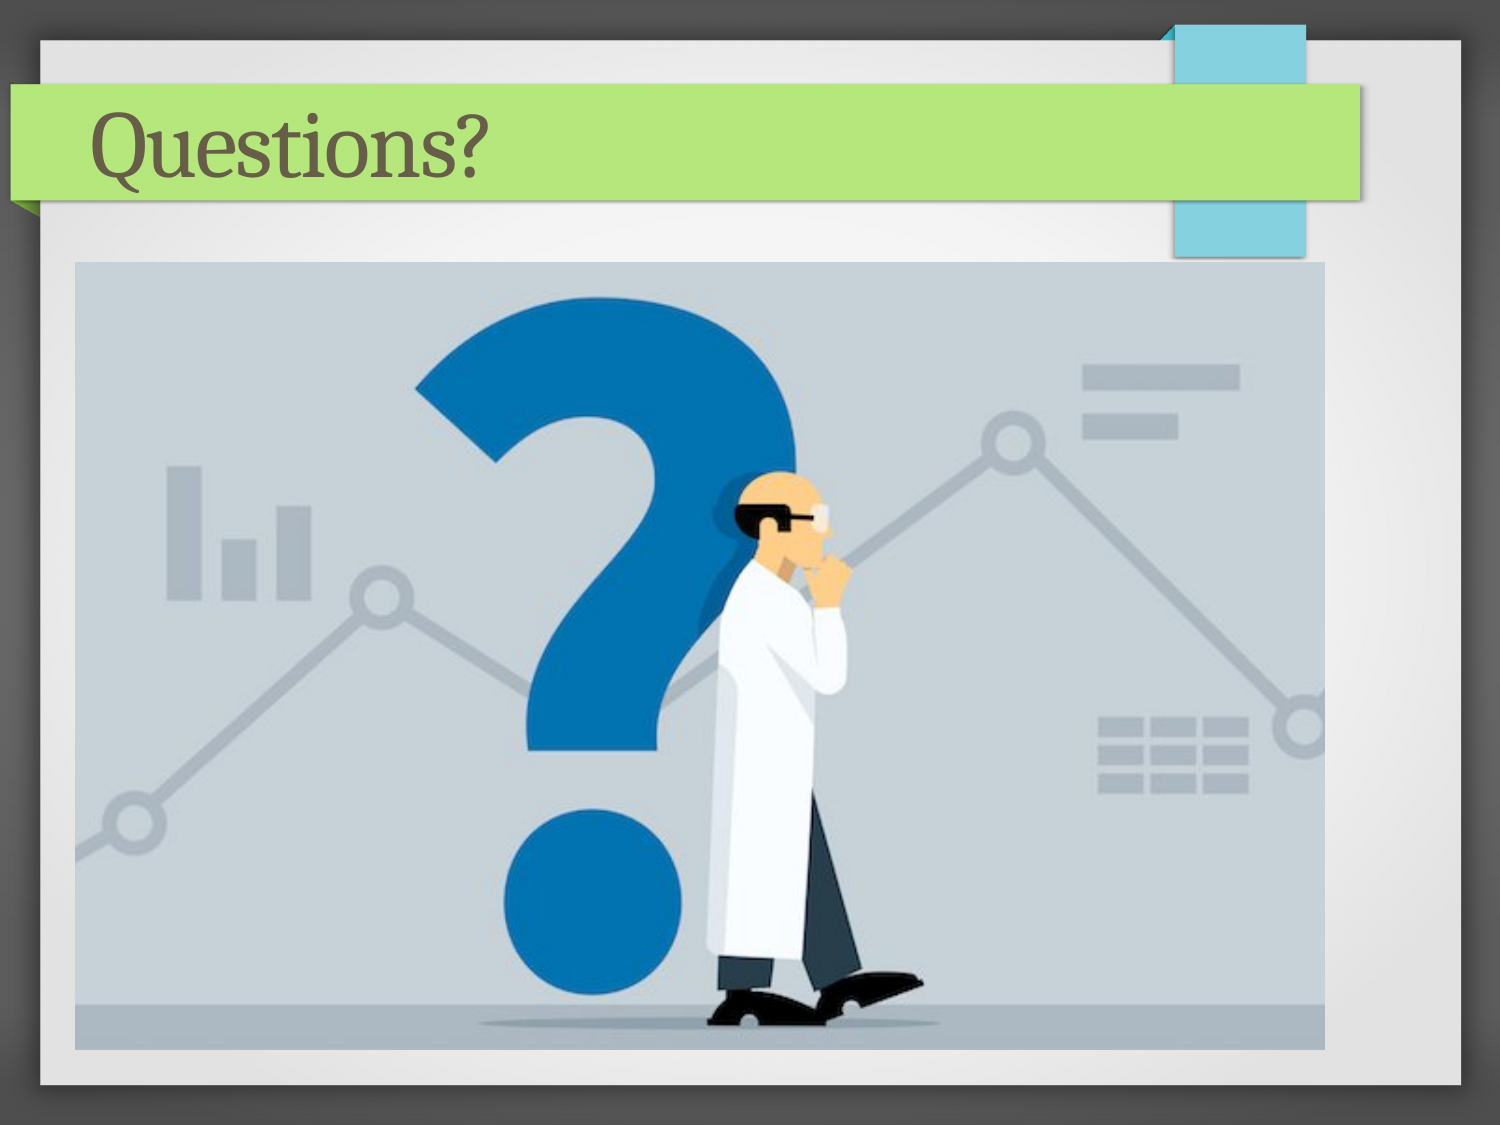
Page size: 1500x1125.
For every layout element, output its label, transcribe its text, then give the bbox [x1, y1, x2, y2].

picture [0, 0, 1500, 1125]
title Questions? [75, 45, 1325, 233]
